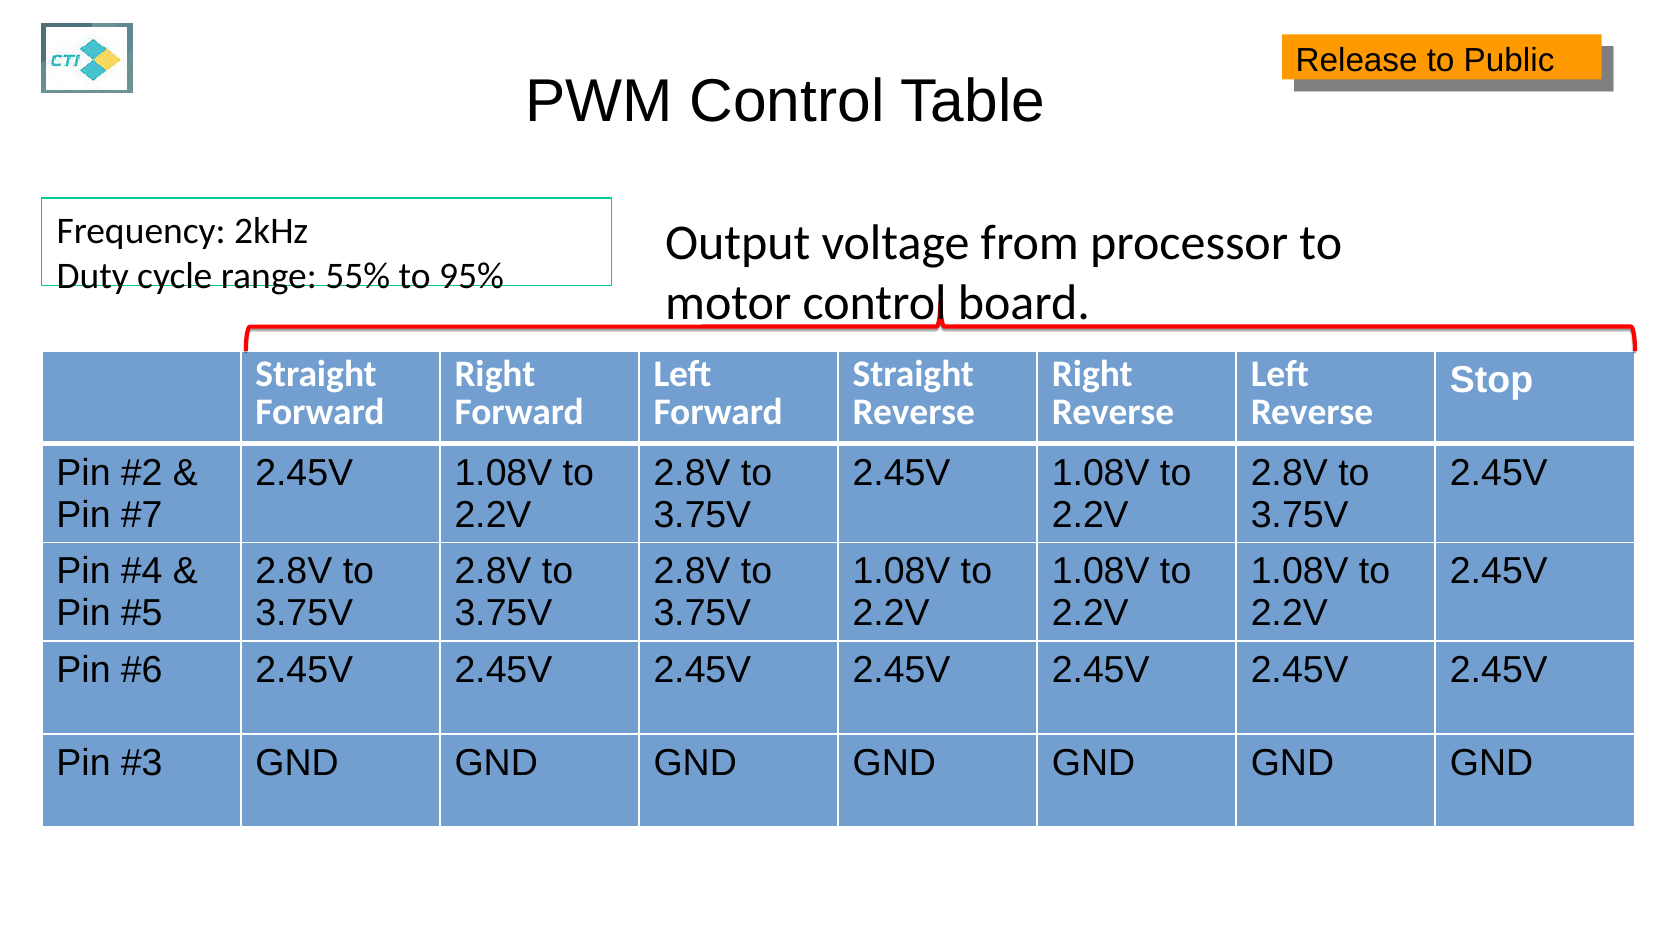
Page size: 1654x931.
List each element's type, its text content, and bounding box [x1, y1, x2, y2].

table_header Right Reverse [1038, 352, 1235, 441]
table_cell 2.8V to 3.75V [640, 446, 837, 542]
table_header Left Forward [640, 352, 837, 441]
table_cell GND [1038, 735, 1235, 826]
table_cell GND [640, 735, 837, 826]
table_cell 2.45V [839, 642, 1036, 733]
table_cell 2.45V [839, 446, 1036, 542]
table_cell GND [242, 735, 439, 826]
table_header Stop [1436, 352, 1634, 441]
text_box Release to Public [1282, 34, 1602, 80]
table_header Straight Forward [242, 352, 439, 441]
table_header Left Reverse [1237, 352, 1434, 441]
table_cell Pin #6 [43, 642, 240, 733]
picture [41, 23, 133, 93]
table_cell Pin #3 [43, 735, 240, 826]
table_cell GND [1237, 735, 1434, 826]
table_cell 1.08V to 2.2V [839, 543, 1036, 640]
table_cell Pin #4 & Pin #5 [43, 543, 240, 640]
title PWM Control Table [41, 32, 1530, 166]
table_cell 2.45V [1436, 446, 1634, 542]
table_cell GND [441, 735, 638, 826]
table_cell 2.45V [242, 446, 439, 542]
table_cell 1.08V to 2.2V [1038, 446, 1235, 542]
table_cell 2.8V to 3.75V [640, 543, 837, 640]
table_cell 2.45V [242, 642, 439, 733]
table_cell 2.8V to 3.75V [242, 543, 439, 640]
table_cell GND [1436, 735, 1634, 826]
table_cell 1.08V to 2.2V [441, 446, 638, 542]
table_cell 2.45V [1436, 543, 1634, 640]
table_cell 2.8V to 3.75V [1237, 446, 1434, 542]
table_cell 2.45V [441, 642, 638, 733]
table_cell 2.45V [640, 642, 837, 733]
table_cell GND [839, 735, 1036, 826]
text_box Frequency: 2kHz Duty cycle range: 55% to 95% [41, 198, 612, 286]
table_header Straight Reverse [839, 352, 1036, 441]
table_cell 2.8V to 3.75V [441, 543, 638, 640]
text_box Output voltage from processor to motor control board. [650, 201, 1475, 315]
table_cell 1.08V to 2.2V [1038, 543, 1235, 640]
table_cell 2.45V [1237, 642, 1434, 733]
table_cell 2.45V [1038, 642, 1235, 733]
table_cell Pin #2 & Pin #7 [43, 446, 240, 542]
table_cell 1.08V to 2.2V [1237, 543, 1434, 640]
table_header [43, 352, 240, 441]
table_cell 2.45V [1436, 642, 1634, 733]
table_header Right Forward [441, 352, 638, 441]
